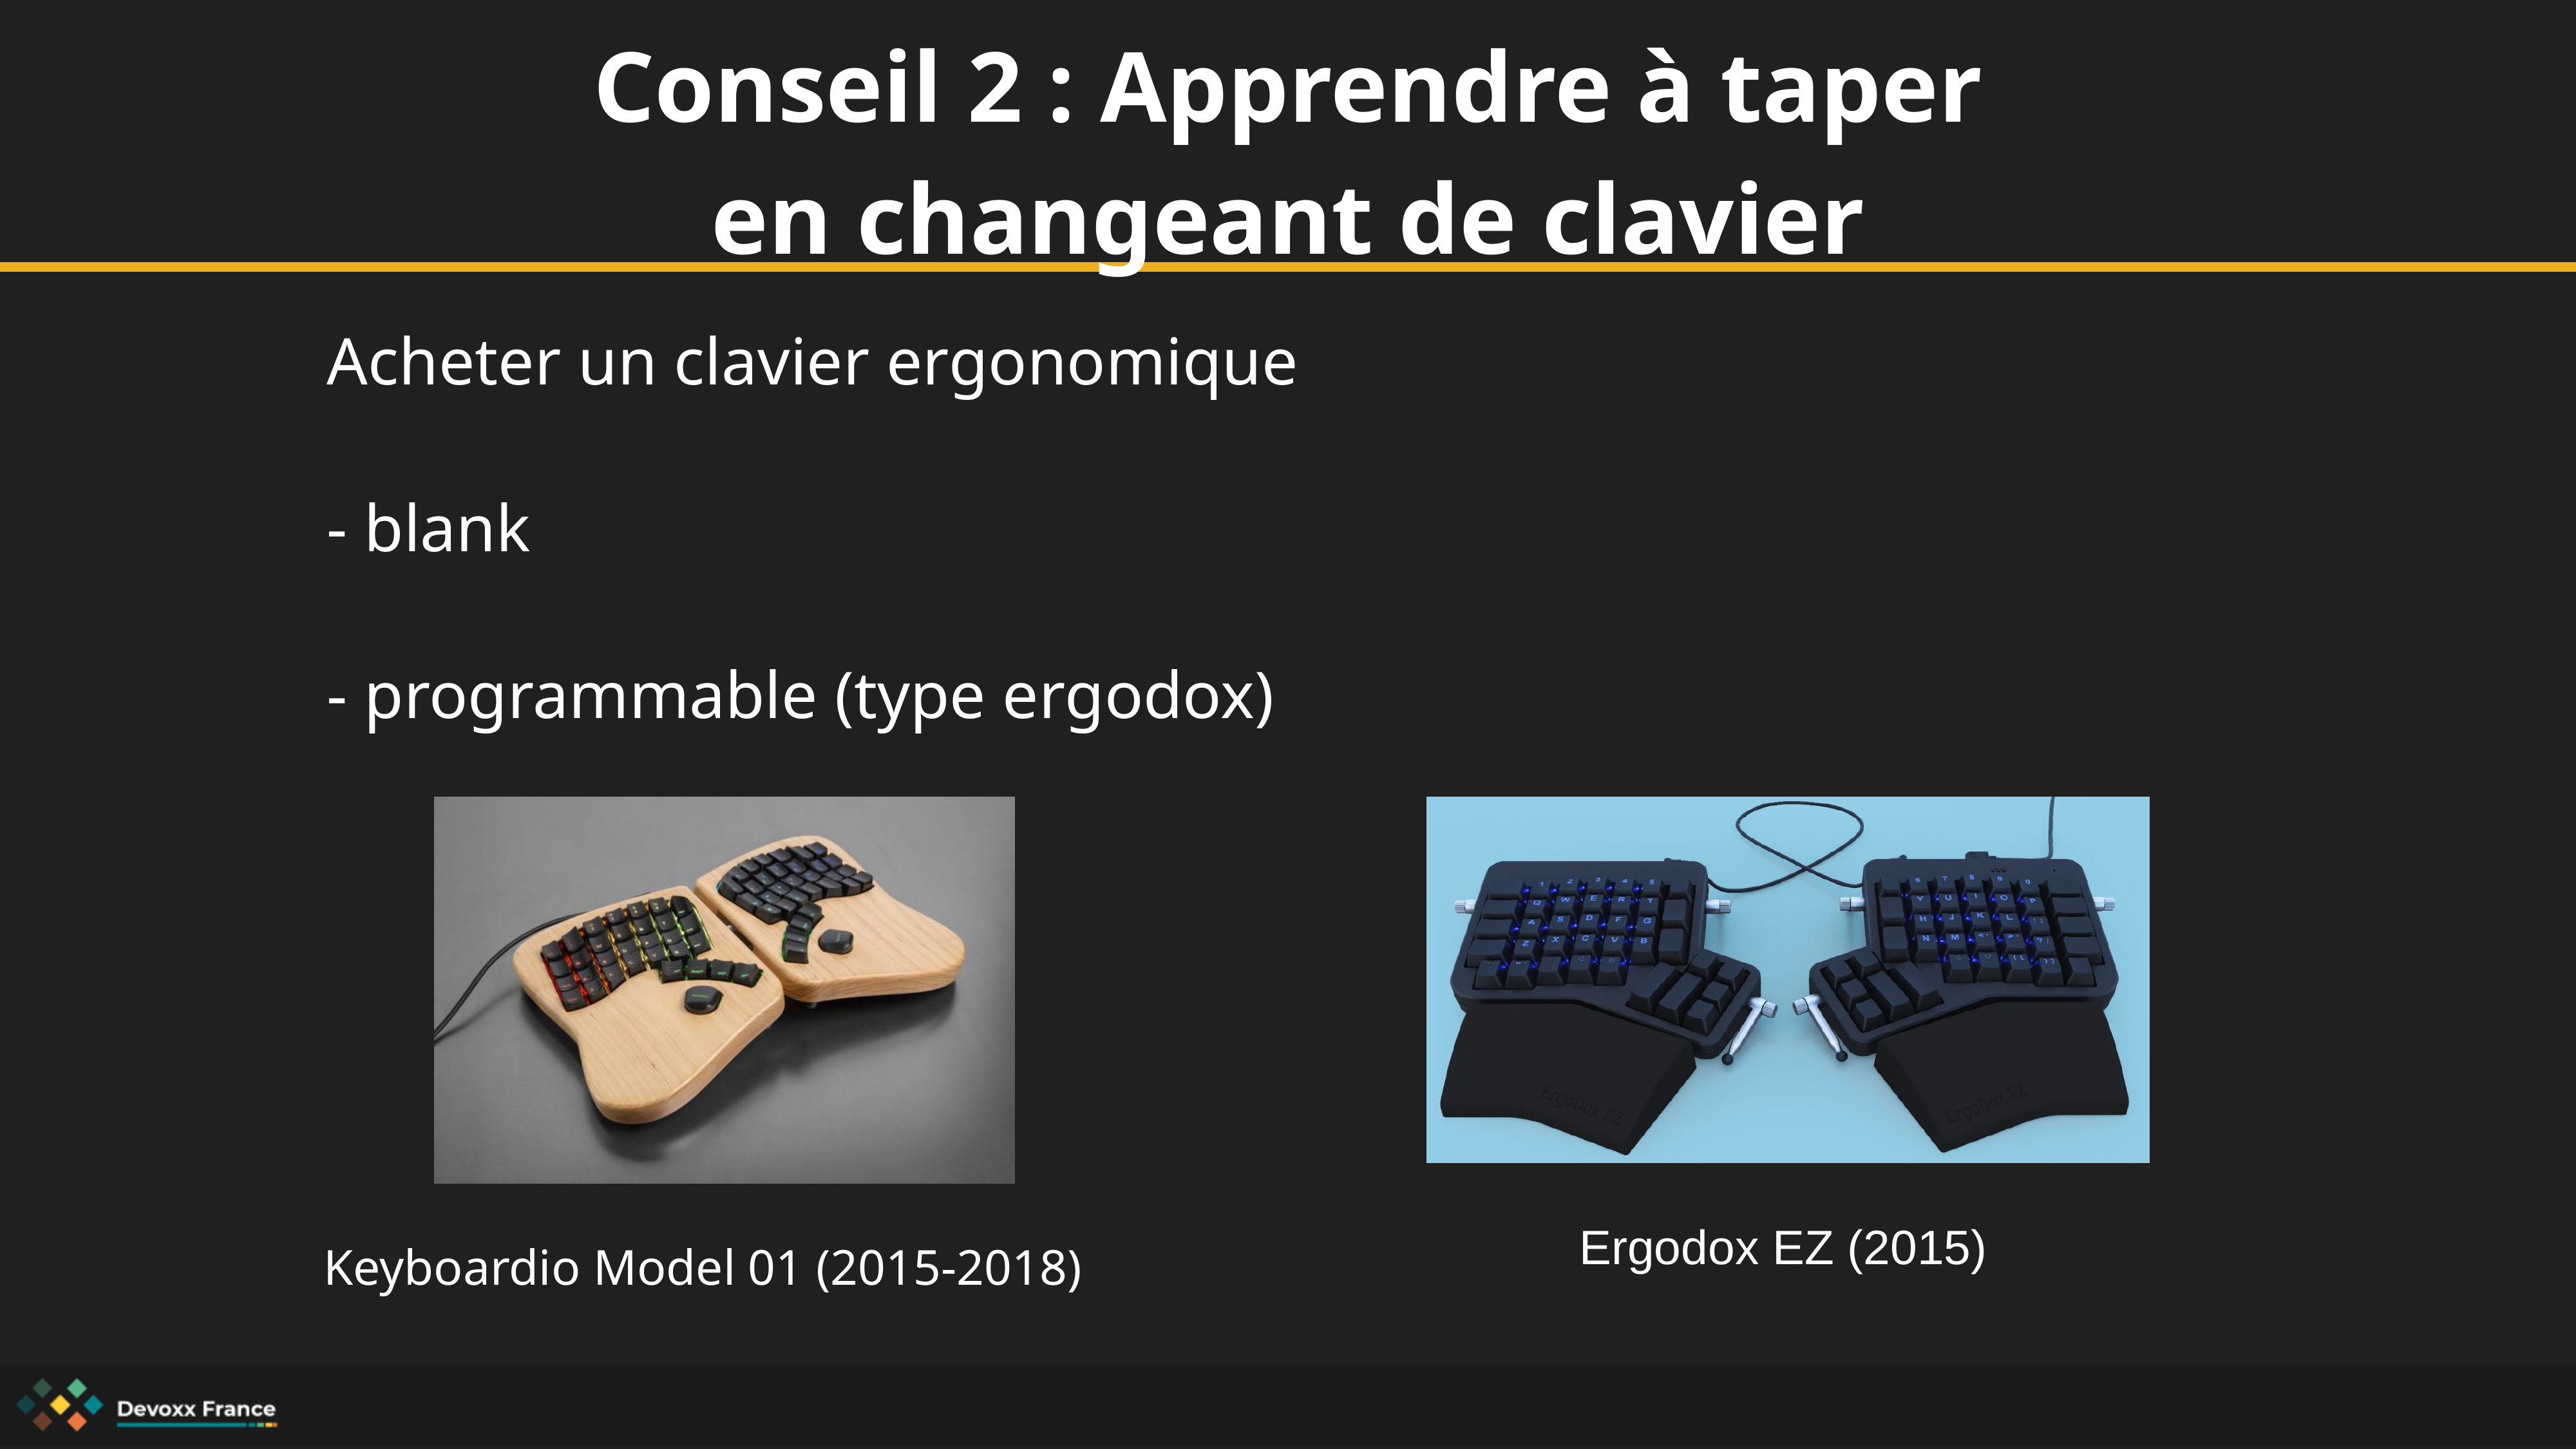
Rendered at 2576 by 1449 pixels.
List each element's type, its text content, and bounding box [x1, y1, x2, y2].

text_box Keyboardio Model 01 (2015-2018) [314, 1229, 1160, 1401]
picture [0, 1364, 2576, 1445]
text_box Conseil 2 : Apprendre à taper en changeant de clavier [0, 14, 2576, 287]
text_box Acheter un clavier ergonomique - blank - programmable (type ergodox) [317, 310, 2307, 1326]
text_box Ergodox EZ (2015) [1569, 1216, 1997, 1280]
picture [434, 797, 1015, 1184]
picture [1426, 797, 2150, 1163]
